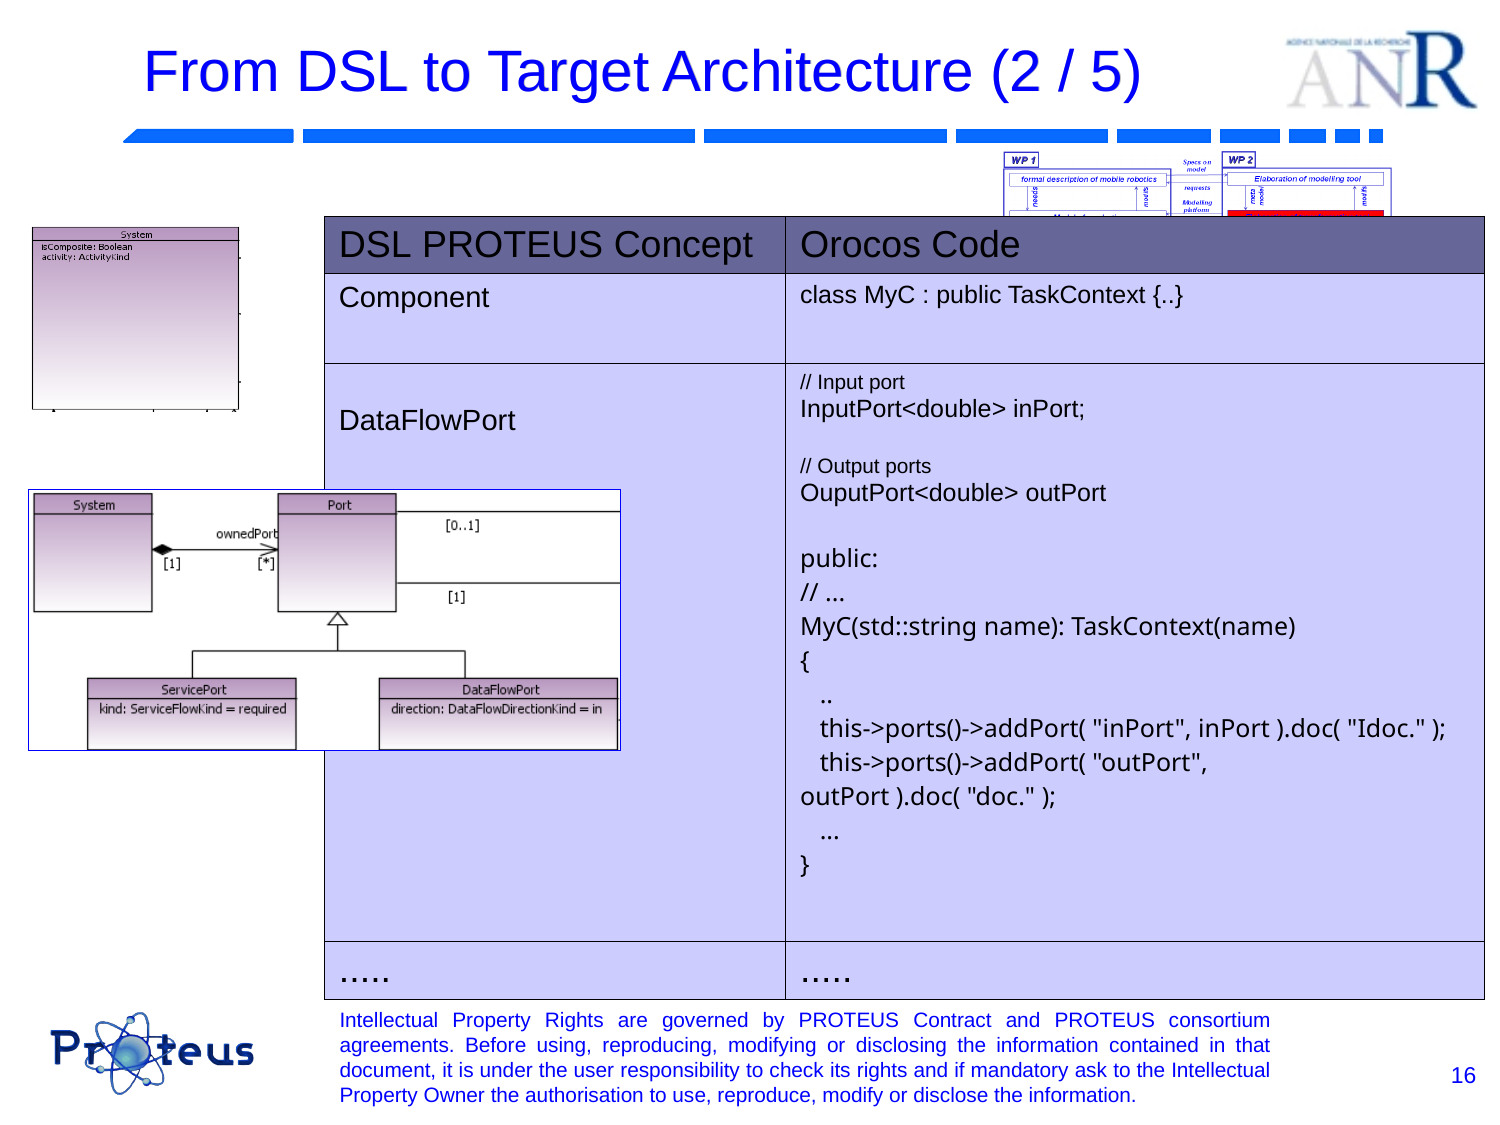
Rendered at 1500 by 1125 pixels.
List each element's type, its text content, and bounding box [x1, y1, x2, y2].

table_cell // Input port InputPort<double> inPort; // Output ports OuputPort<double> outPort public: // ... MyC(std::string name): TaskContext(name) { .. this->ports()->addPort( "inPort", inPort ).doc( "Idoc." ); this->ports()->addPort( "outPort", outPort ).doc( "doc." ); ... } [786, 364, 1484, 941]
title From DSL to Target Architecture (2 / 5) [23, 11, 1264, 130]
table_cell ..... [786, 942, 1484, 999]
picture [35, 1003, 272, 1101]
table_cell DataFlowPort [325, 364, 785, 941]
picture [1281, 27, 1484, 115]
table_cell class MyC : public TaskContext {..} [786, 274, 1484, 363]
table_header Orocos Code [786, 217, 1484, 273]
picture [1003, 151, 1392, 216]
picture [28, 489, 621, 751]
table_header DSL PROTEUS Concept [325, 217, 785, 273]
table_cell Component [325, 274, 785, 363]
picture [30, 224, 241, 412]
table_cell ..... [325, 942, 785, 999]
